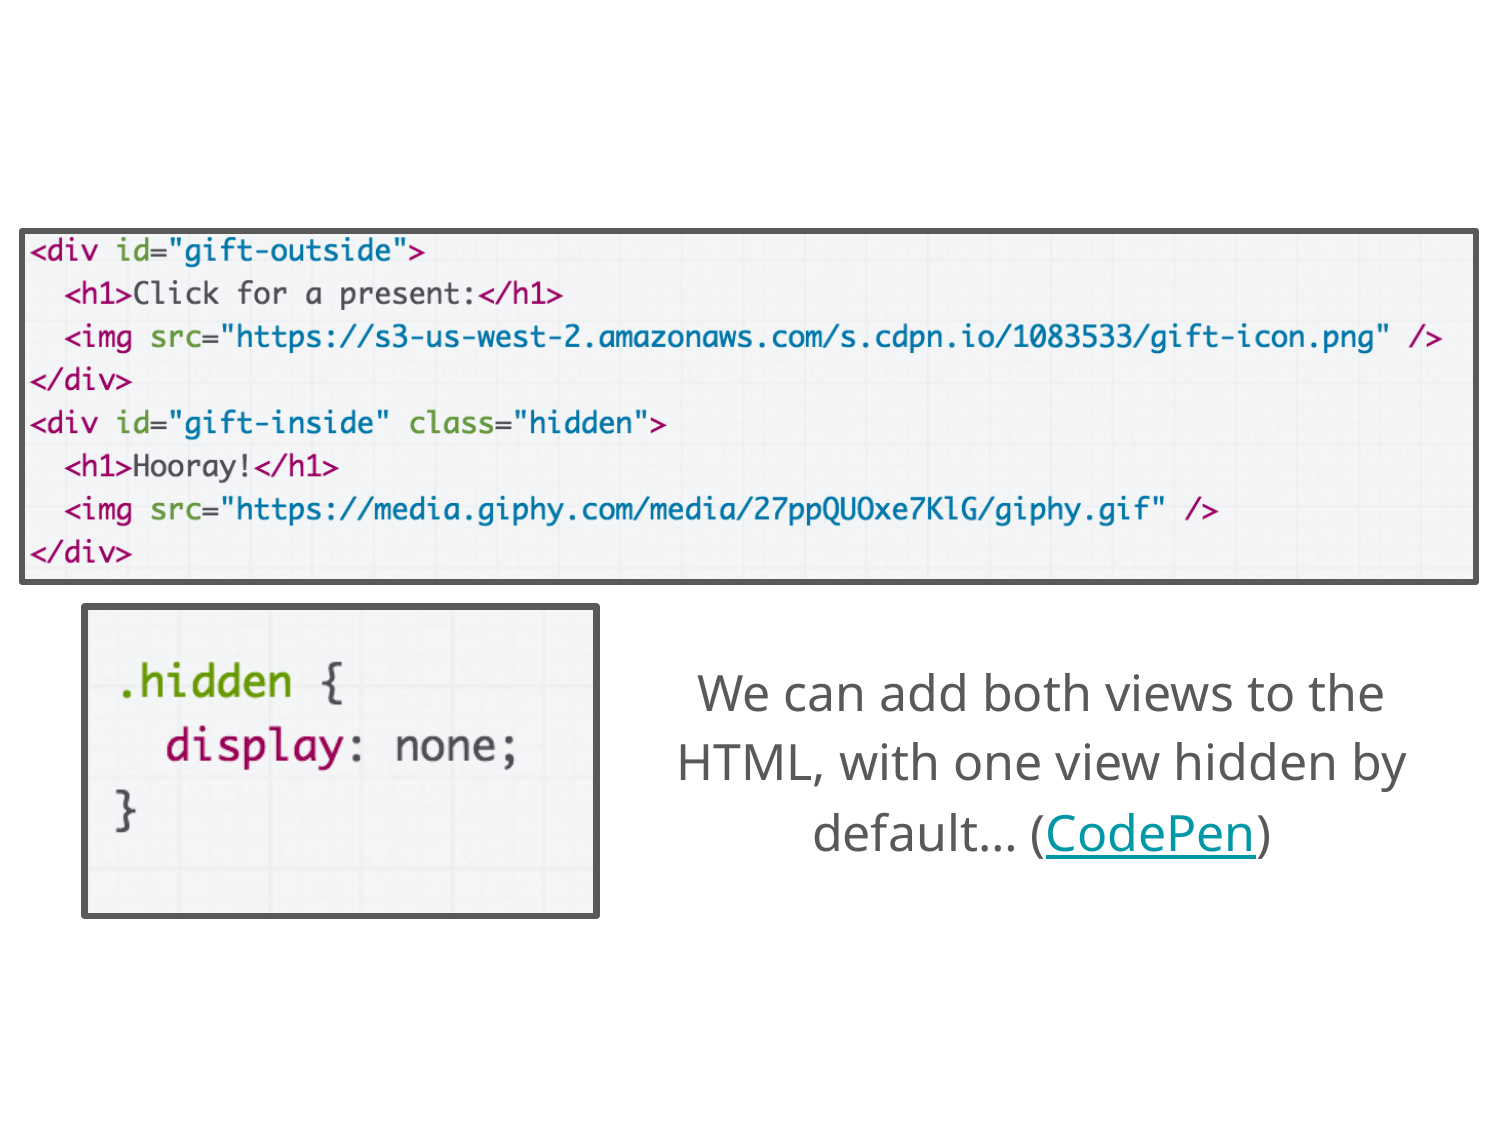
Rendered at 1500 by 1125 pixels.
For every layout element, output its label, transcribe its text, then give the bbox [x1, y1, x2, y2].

picture [87, 609, 594, 913]
list We can add both views to the HTML, with one view hidden by default… (CodePen) [632, 609, 1451, 913]
picture [24, 234, 1473, 579]
